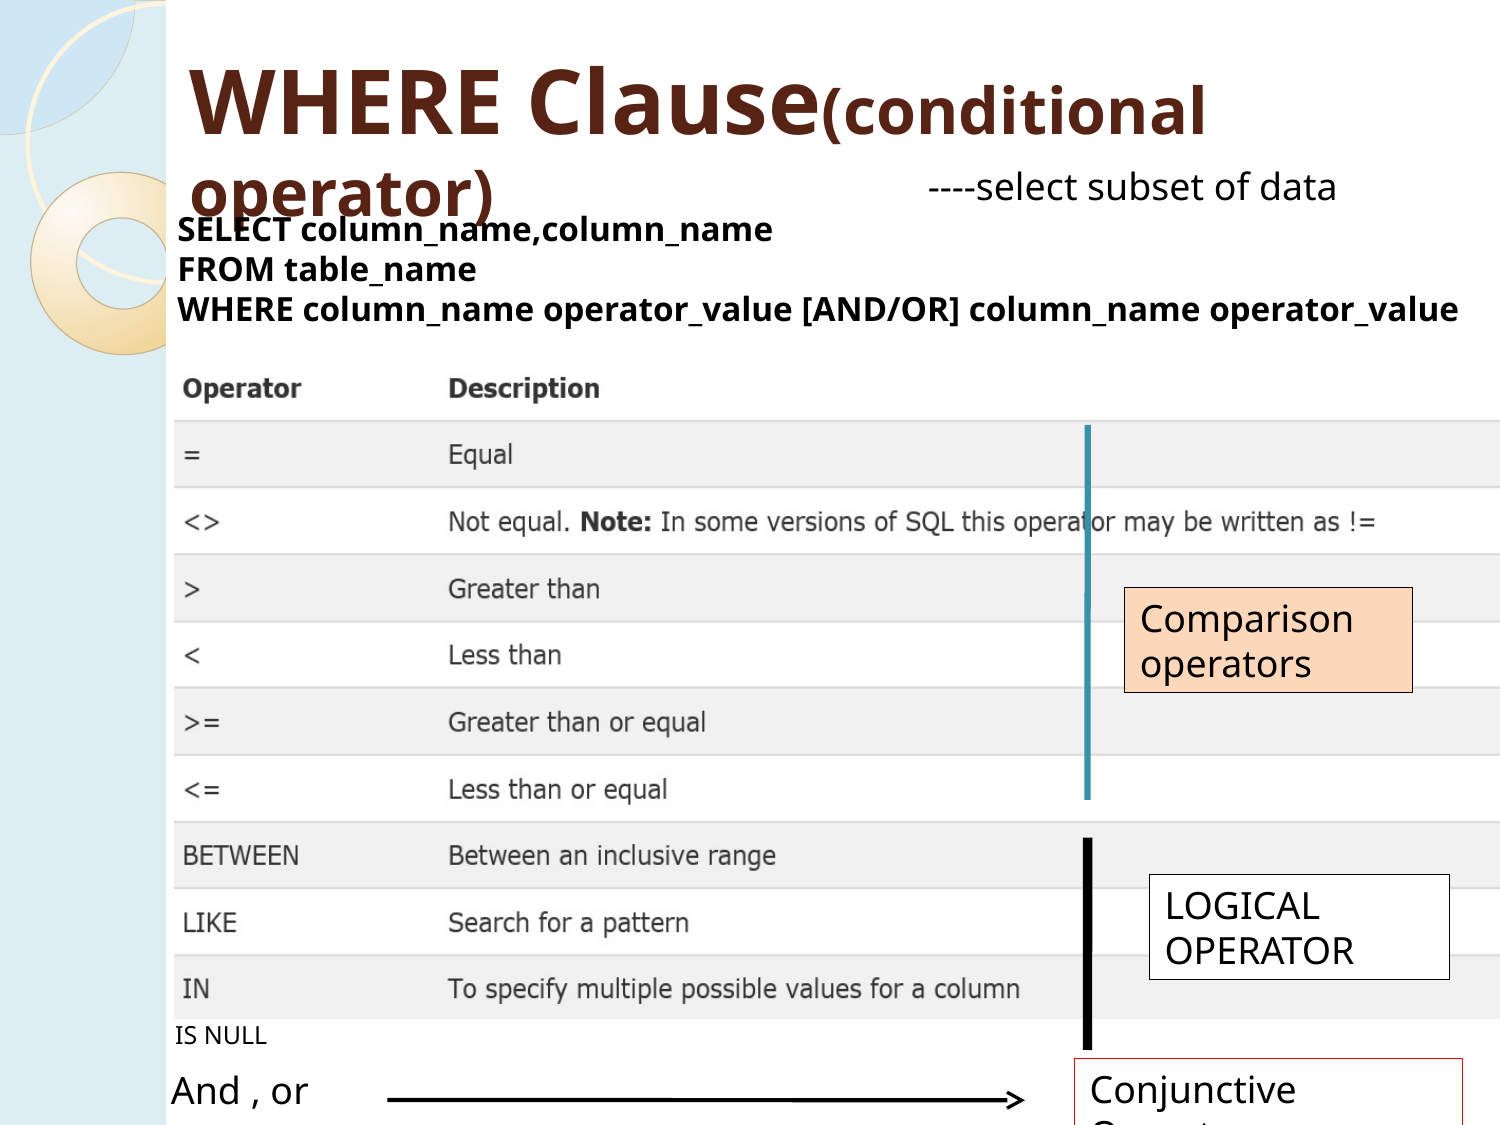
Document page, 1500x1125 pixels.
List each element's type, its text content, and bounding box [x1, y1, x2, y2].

text_box ----select subset of data SELECT column_name,column_name FROM table_name WHERE column_name operator_value [AND/OR] column_name operator_value [162, 155, 1500, 336]
text_box LOGICAL OPERATOR [1149, 874, 1450, 980]
text_box Comparison operators [1124, 587, 1413, 693]
text_box IS NULL [160, 1012, 283, 1058]
text_box And , or [156, 1060, 324, 1120]
title WHERE Clause(conditional operator) [174, 37, 1466, 150]
picture [174, 362, 1500, 1113]
text_box Conjunctive Operators [1074, 1058, 1463, 1125]
